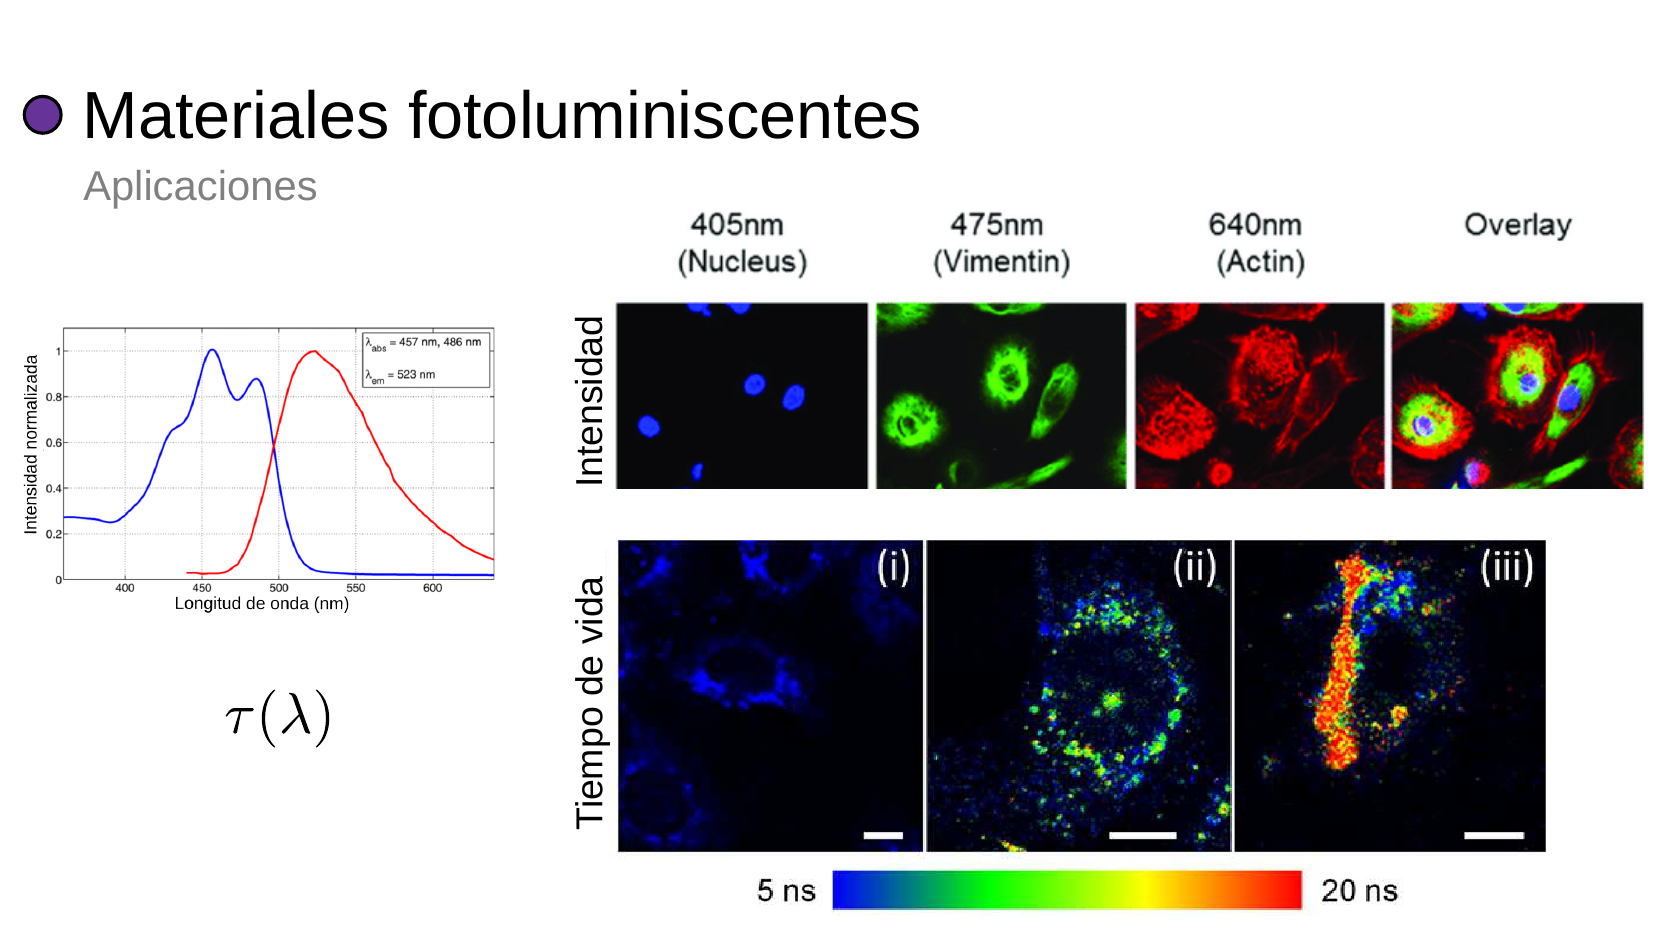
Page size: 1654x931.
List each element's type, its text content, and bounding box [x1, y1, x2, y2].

title Materiales fotoluminiscentes [82, 38, 1571, 194]
picture [603, 193, 1654, 489]
title Aplicaciones [83, 108, 1572, 264]
picture [605, 527, 1552, 920]
picture [221, 687, 332, 750]
picture [16, 285, 495, 618]
text_box Tiempo de vida [560, 549, 744, 846]
text_box Intensidad [560, 280, 744, 503]
text_box [24, 96, 62, 134]
